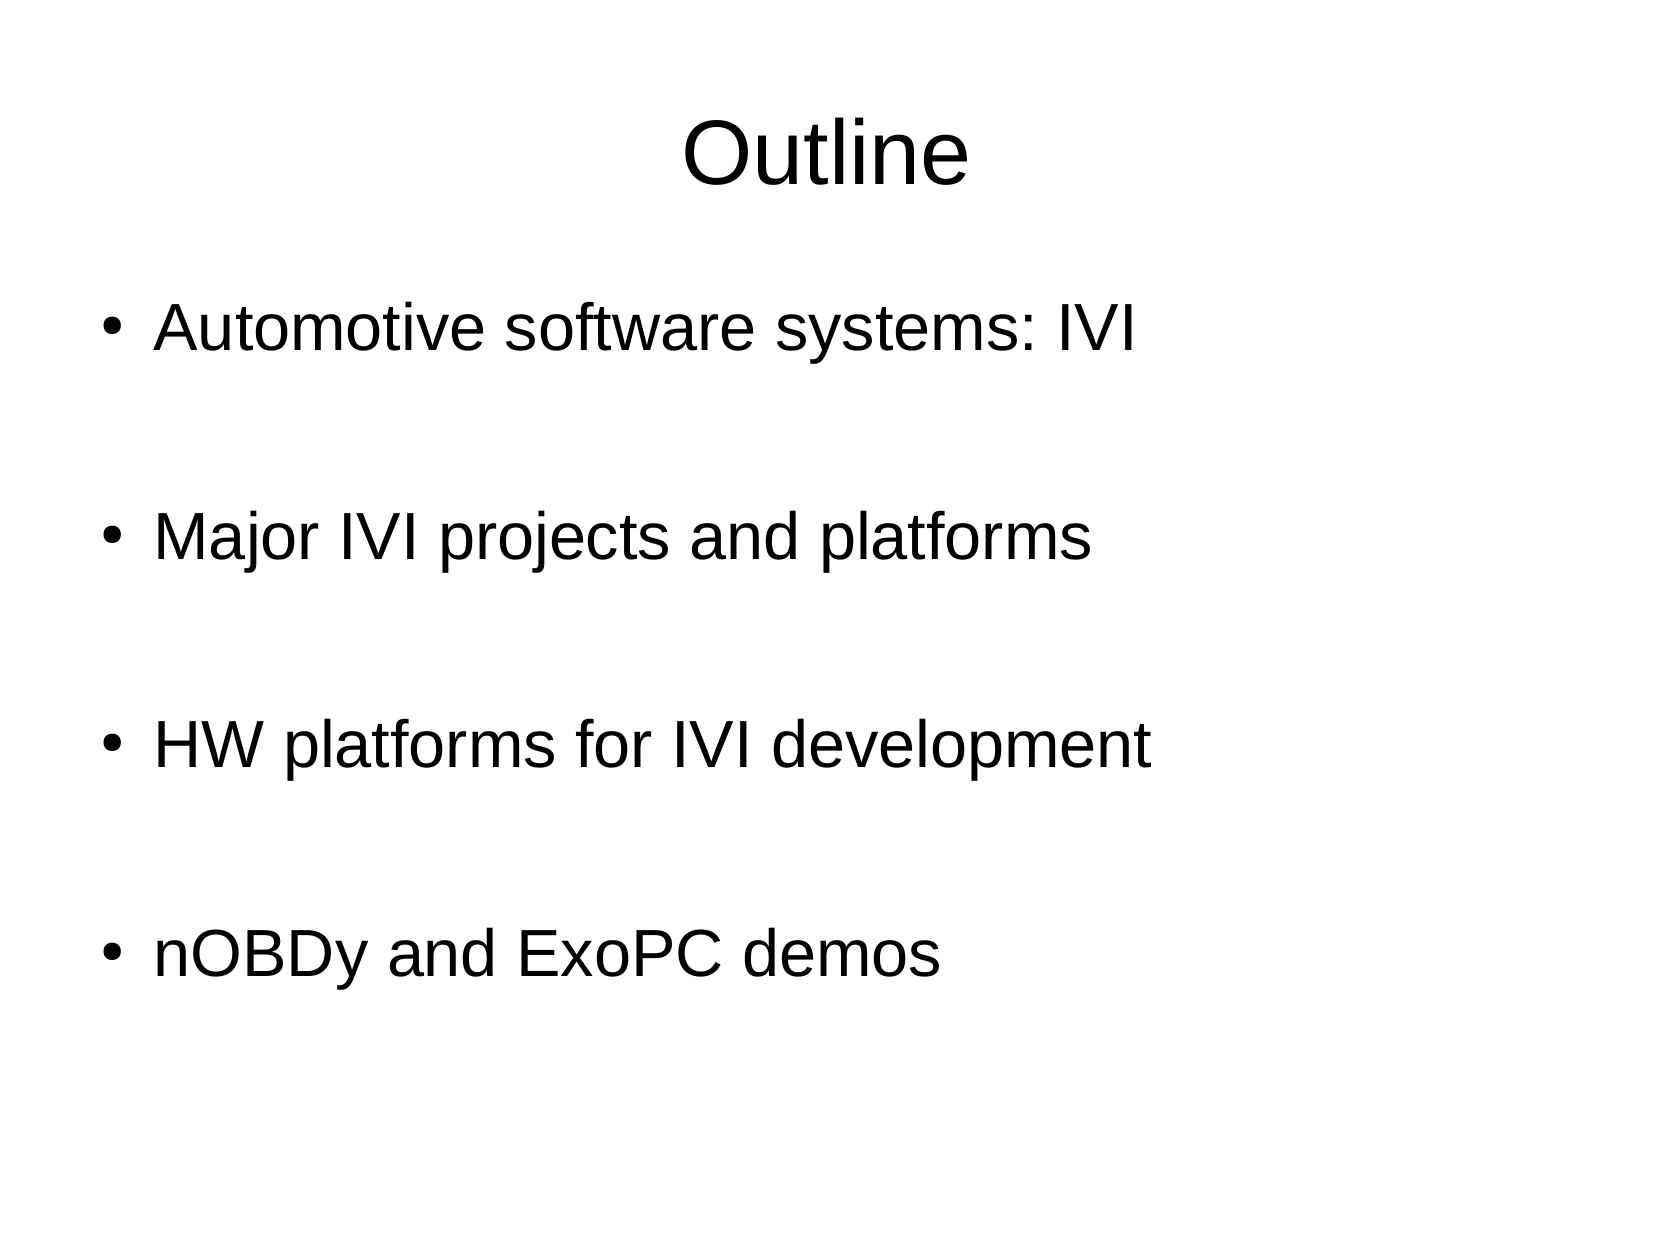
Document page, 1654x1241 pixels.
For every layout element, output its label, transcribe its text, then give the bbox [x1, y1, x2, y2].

title Outline [82, 49, 1571, 257]
list Automotive software systems: IVI Major IVI projects and platforms HW platforms for IVI development nOBDy and ExoPC demos [82, 290, 1571, 1109]
